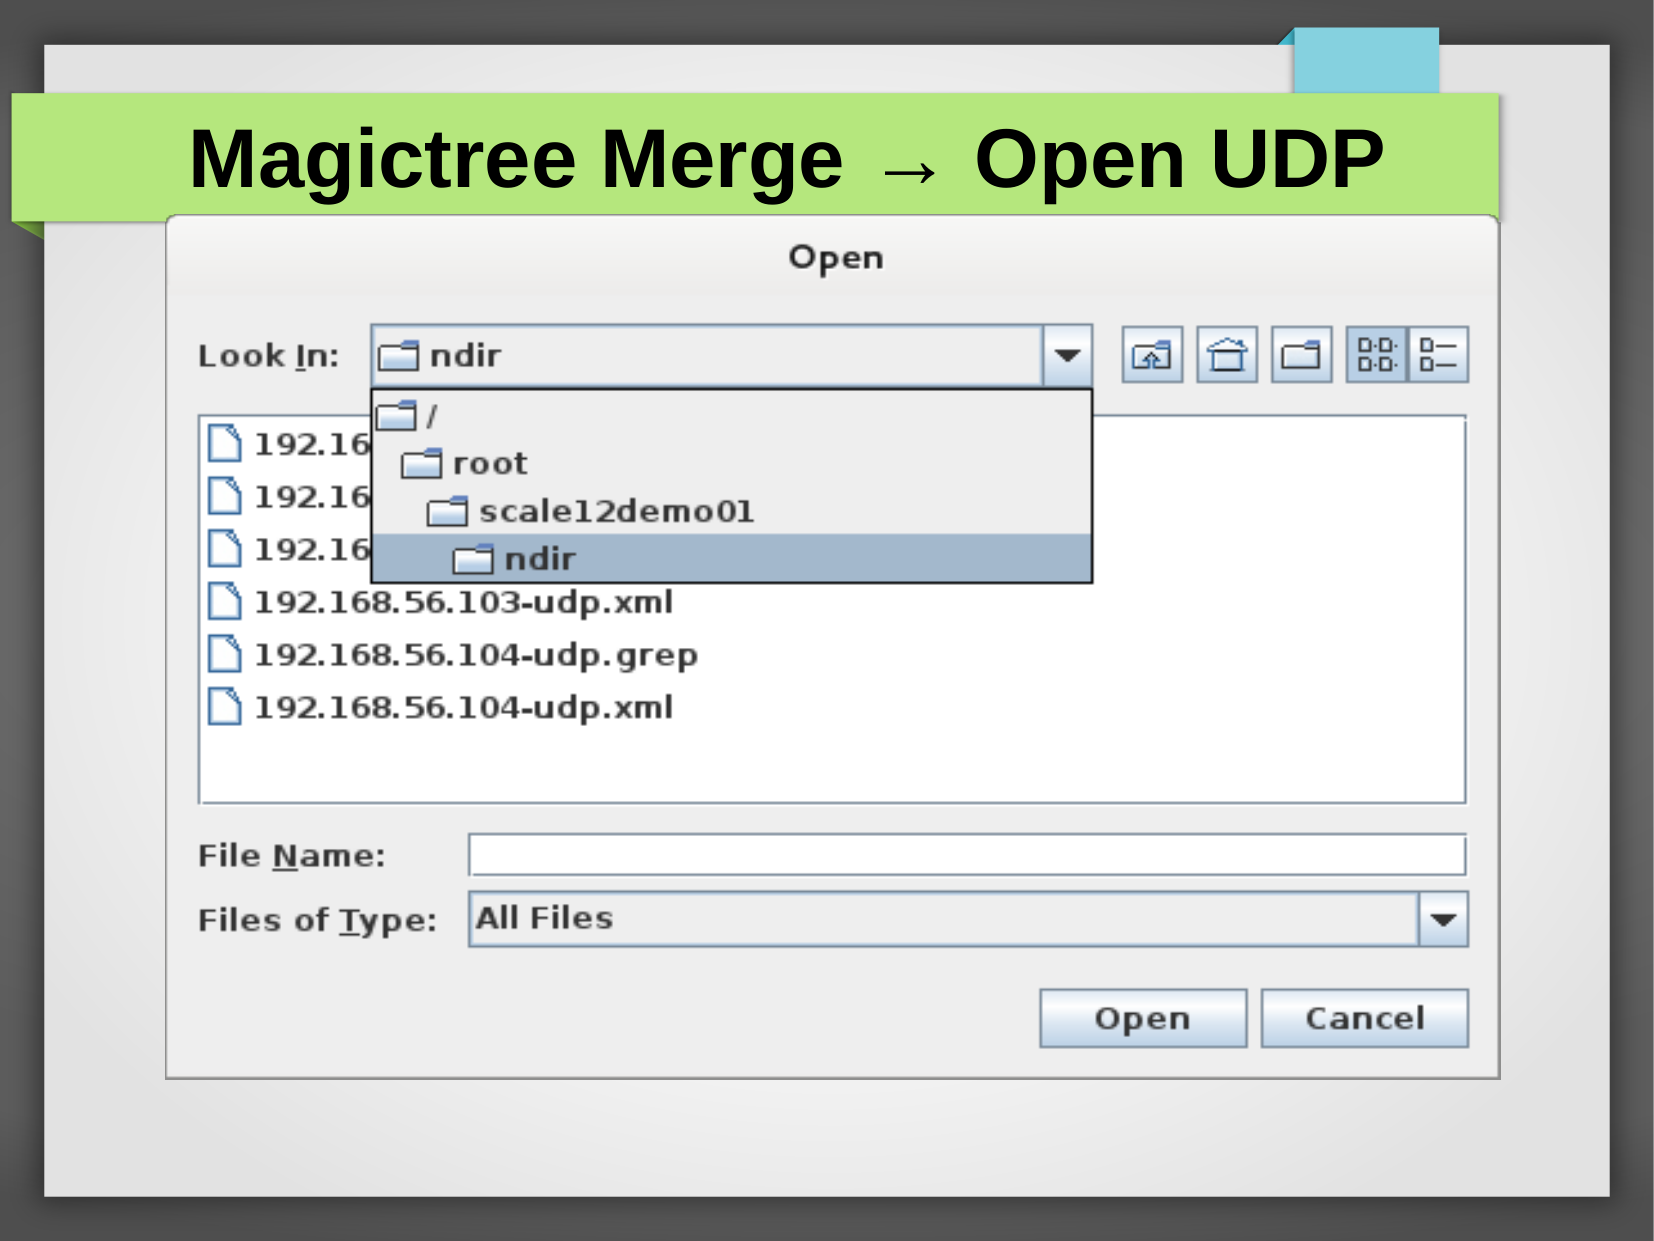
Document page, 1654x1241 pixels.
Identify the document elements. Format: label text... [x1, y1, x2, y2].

picture [0, 0, 1654, 1241]
text_box Magictree Merge → Open UDP [174, 105, 1424, 213]
